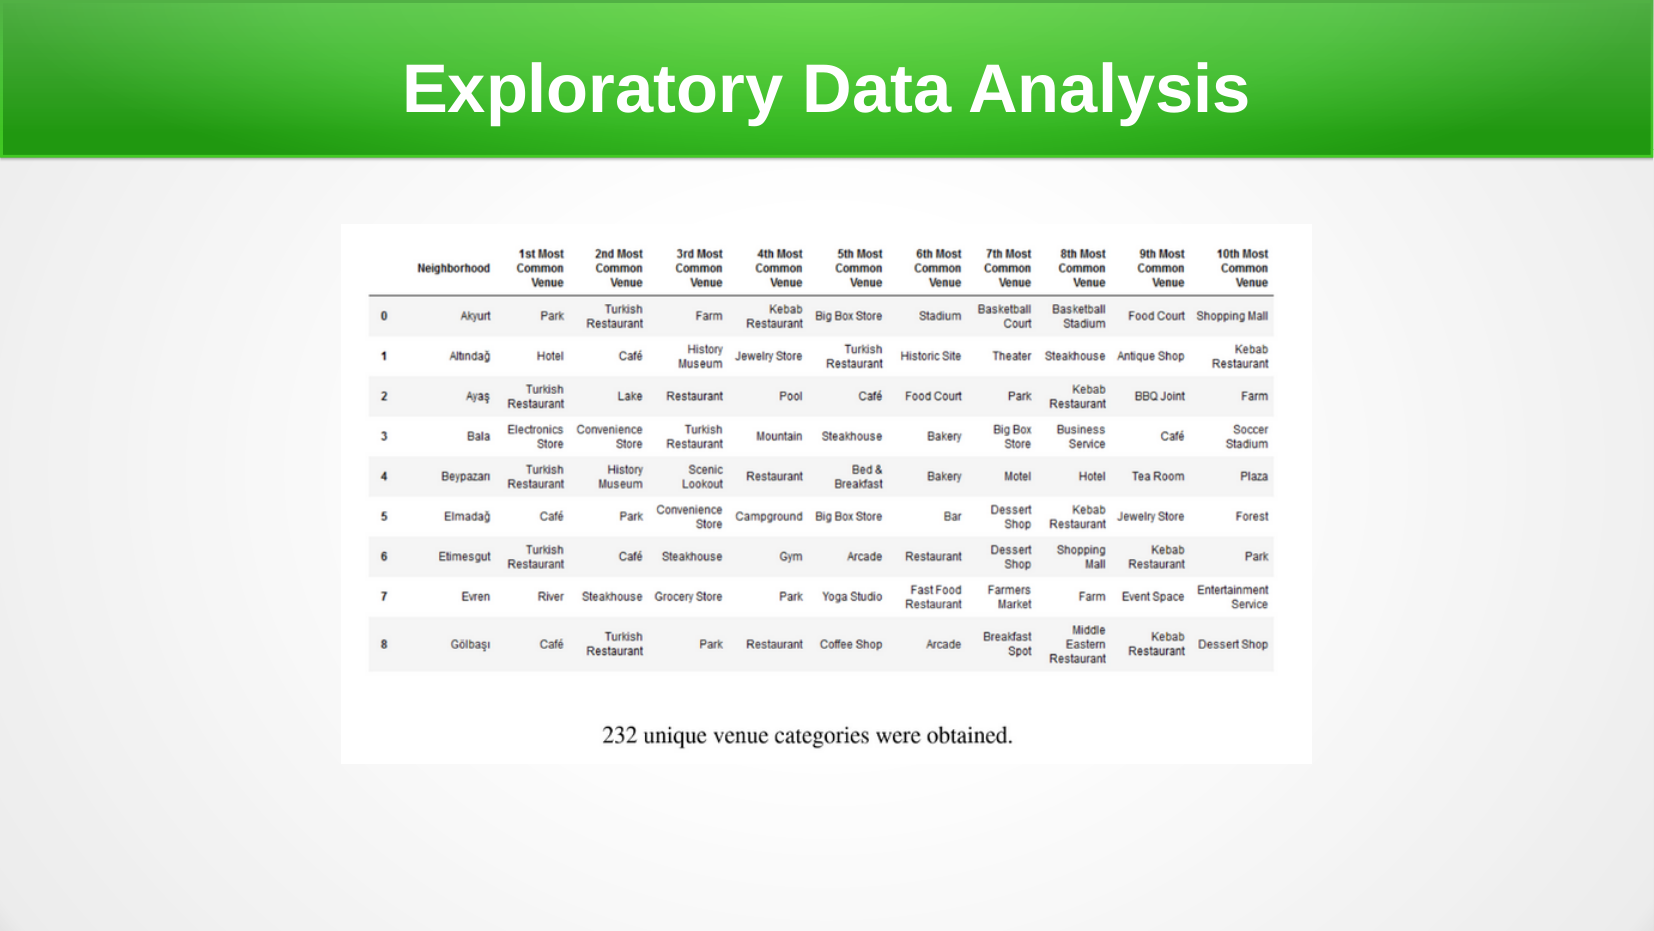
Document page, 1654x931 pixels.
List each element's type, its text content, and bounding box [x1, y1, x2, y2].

title Exploratory Data Analysis [82, 35, 1571, 142]
picture [341, 224, 1312, 764]
